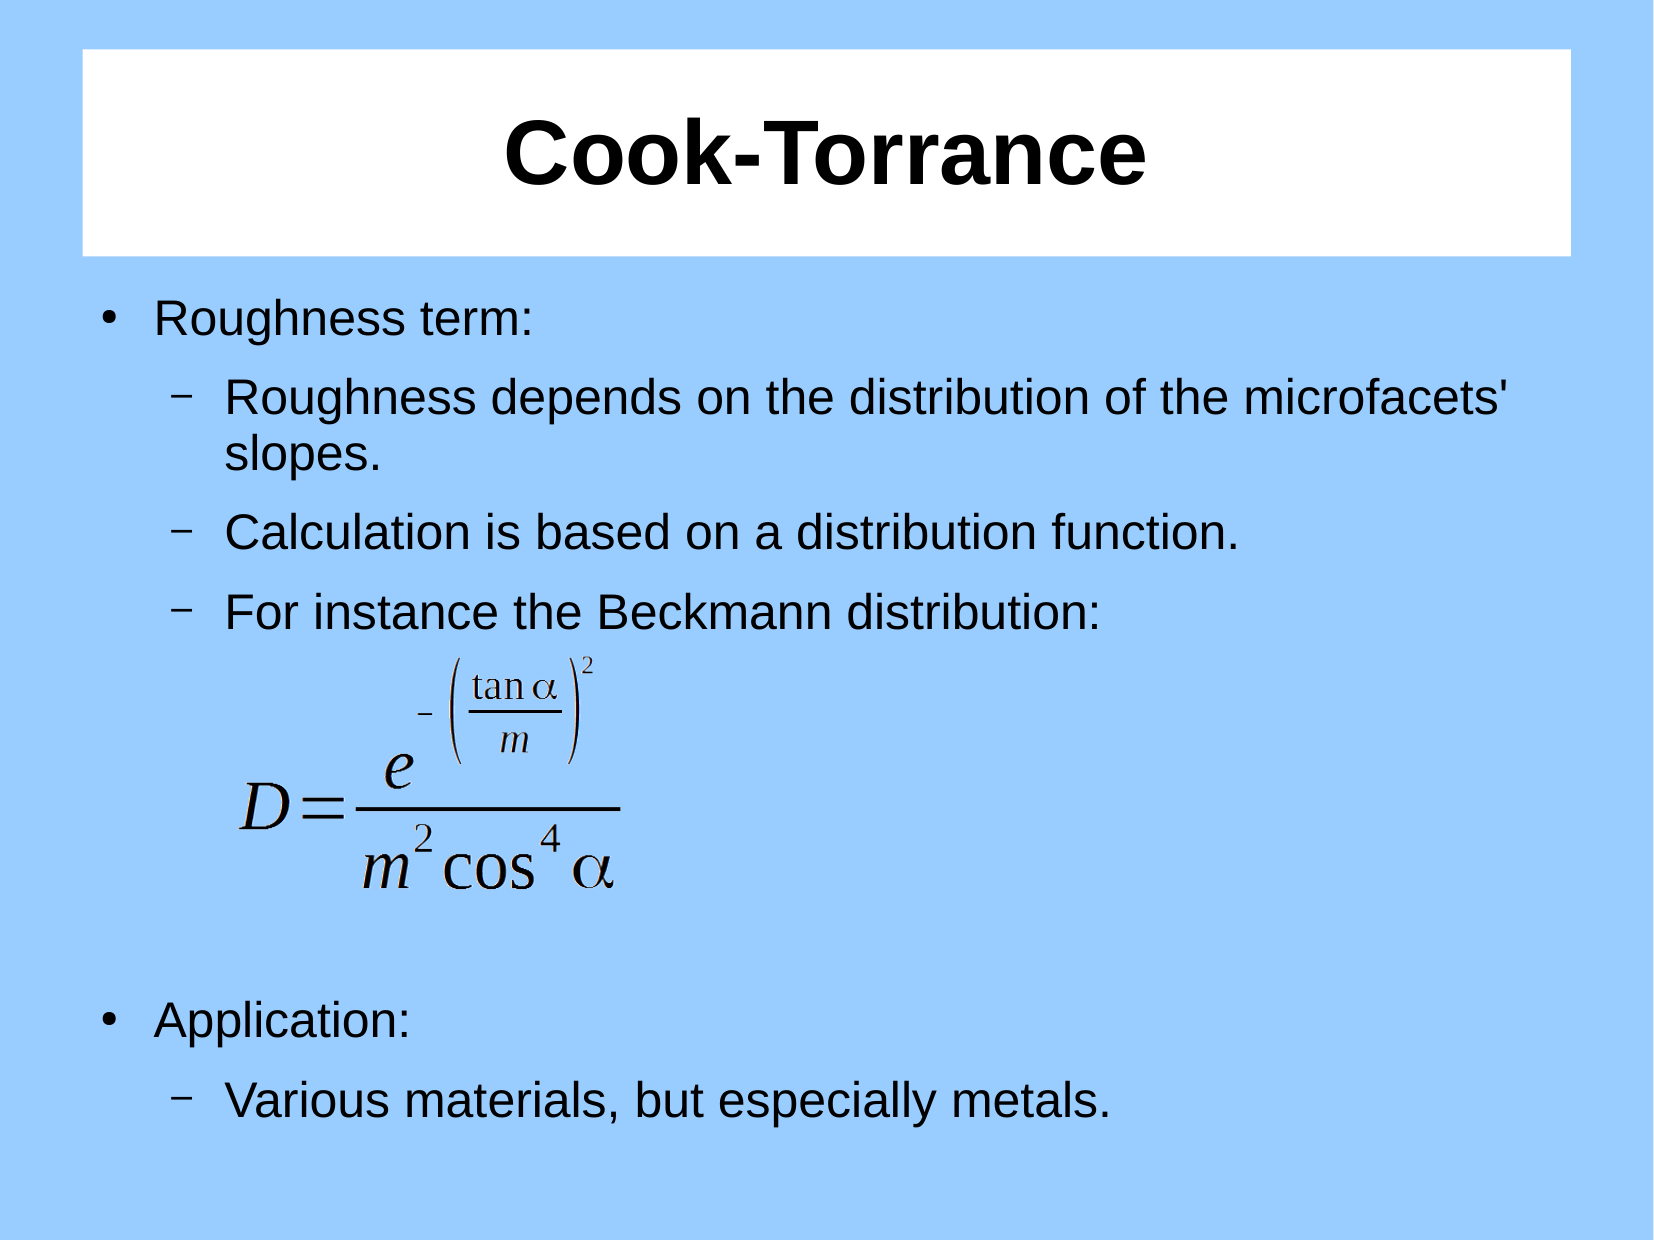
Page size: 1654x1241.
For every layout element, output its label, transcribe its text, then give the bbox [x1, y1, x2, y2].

picture [233, 649, 626, 900]
title Cook-Torrance [82, 49, 1571, 257]
list Roughness term: Roughness depends on the distribution of the microfacets' slopes. Calculation is based on a distribution function. For instance the Beckmann distribution: Application: Various materials, but especially metals. [82, 290, 1571, 1170]
